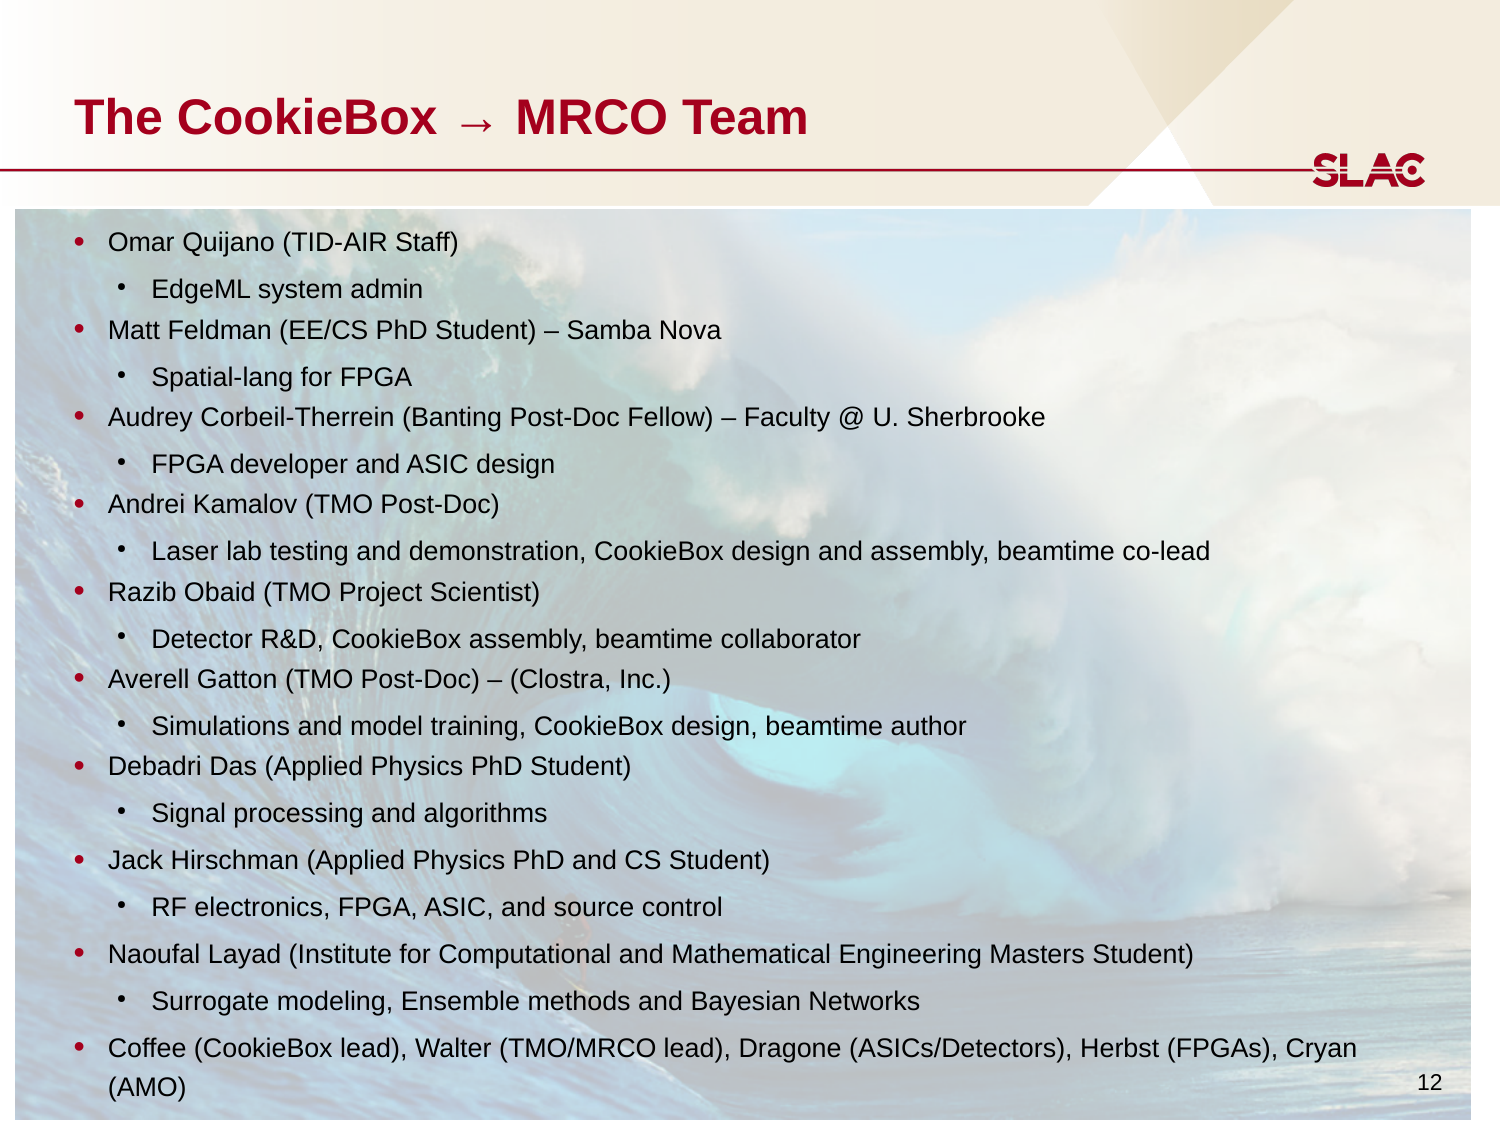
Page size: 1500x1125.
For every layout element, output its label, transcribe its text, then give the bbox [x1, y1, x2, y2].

picture [15, 209, 1471, 1120]
picture [0, 0, 1500, 206]
title The CookieBox → MRCO Team [74, 21, 1404, 145]
list Omar Quijano (TID-AIR Staff) EdgeML system admin Matt Feldman (EE/CS PhD Student) – Samba Nova Spatial-lang for FPGA Audrey Corbeil-Therrein (Banting Post-Doc Fellow) – Faculty @ U. Sherbrooke FPGA developer and ASIC design Andrei Kamalov (TMO Post-Doc) Laser lab testing and demonstration, CookieBox design and assembly, beamtime co-lead Razib Obaid (TMO Project Scientist) Detector R&D, CookieBox assembly, beamtime collaborator Averell Gatton (TMO Post-Doc) – (Clostra, Inc.) Simulations and model training, CookieBox design, beamtime author Debadri Das (Applied Physics PhD Student) Signal processing and algorithms Jack Hirschman (Applied Physics PhD and CS Student) RF electronics, FPGA, ASIC, and source control Naoufal Layad (Institute for Computational and Mathematical Engineering Masters Student) Surrogate modeling, Ensemble methods and Bayesian Networks Coffee (CookieBox lead), Walter (TMO/MRCO lead), Dragone (ASICs/Detectors), Herbst (FPGAs), Cryan (AMO) [30, 224, 1426, 1111]
slide_number 9 [1405, 1036, 1458, 1125]
